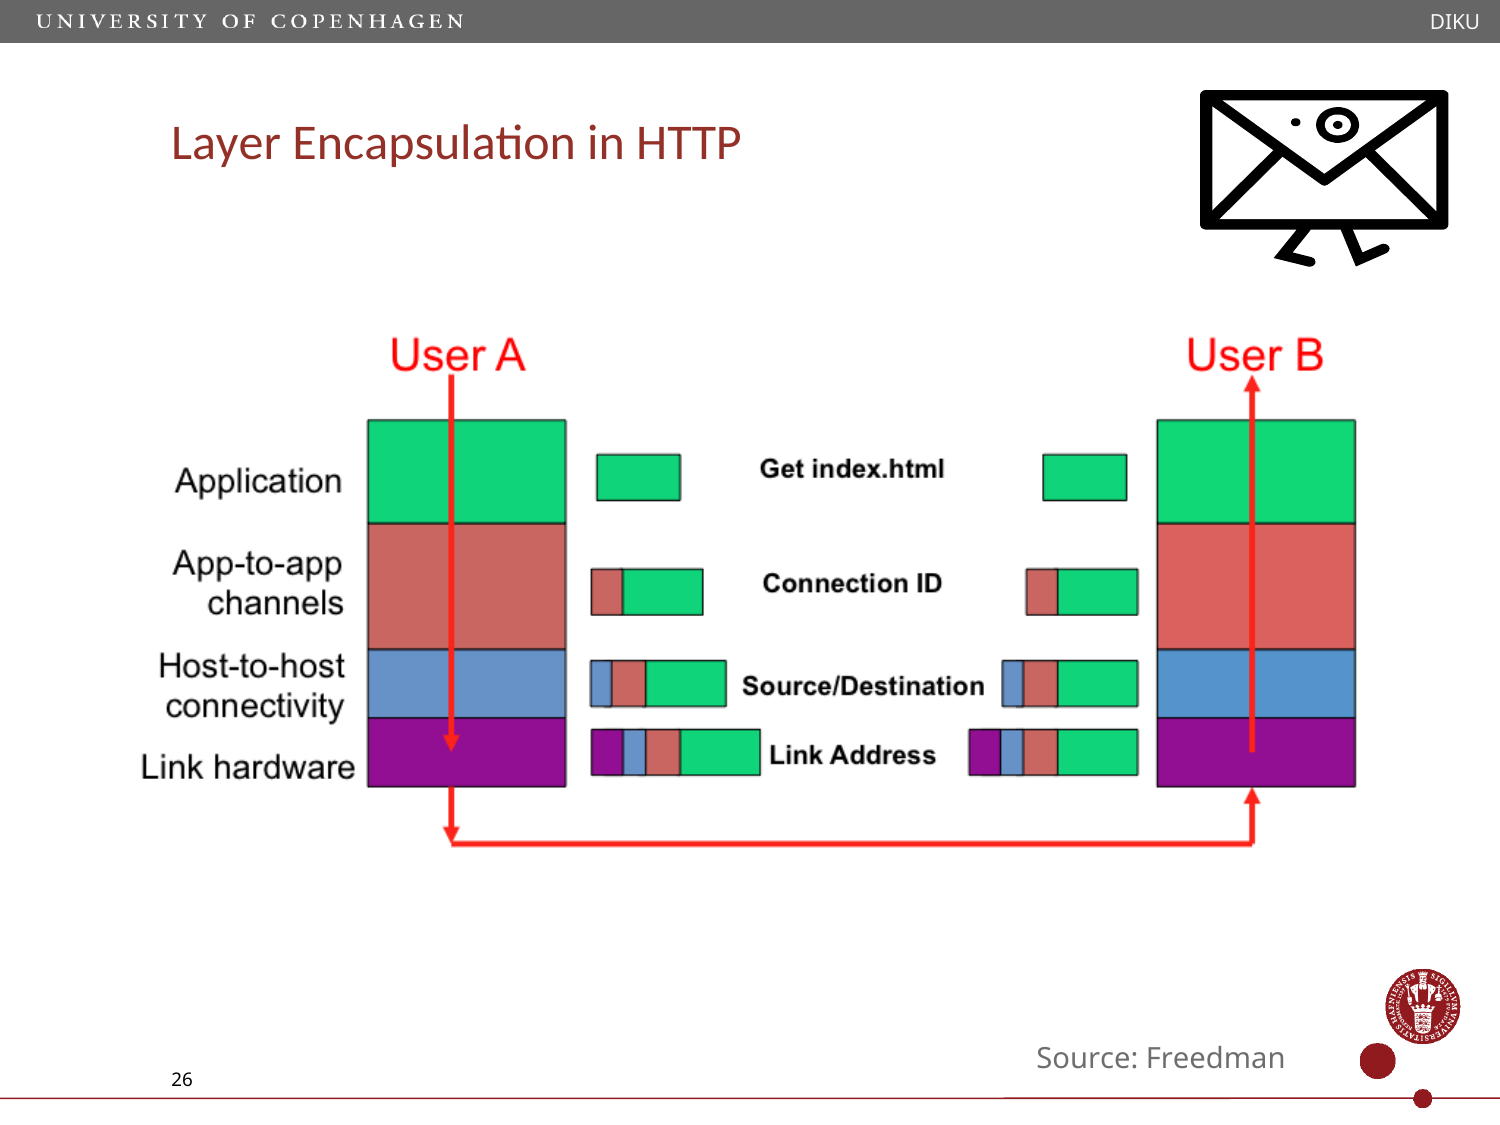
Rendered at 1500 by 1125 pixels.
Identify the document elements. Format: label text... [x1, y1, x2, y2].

text_box Source: Freedman [1021, 1031, 1341, 1083]
picture [123, 318, 1377, 870]
text_box <number> [171, 1067, 522, 1092]
picture [0, 910, 1500, 1122]
text_box DIKU [469, 0, 1495, 43]
picture [1200, 90, 1449, 268]
text_box Layer Encapsulation in HTTP [171, 75, 1329, 171]
